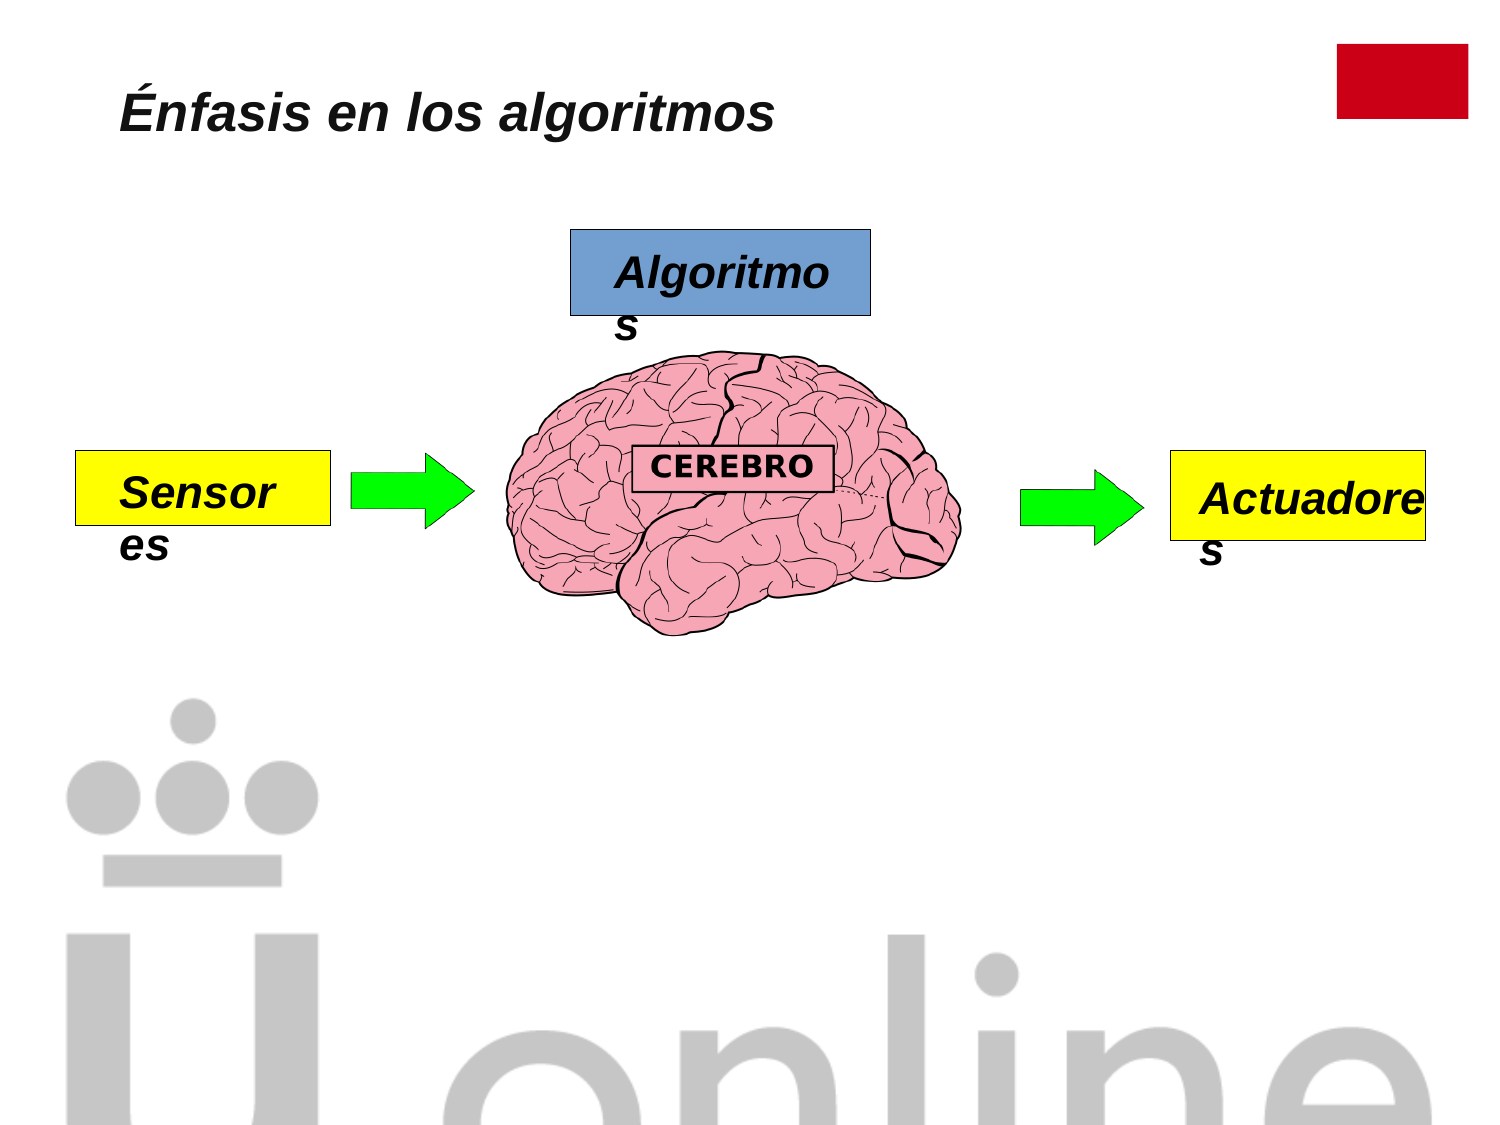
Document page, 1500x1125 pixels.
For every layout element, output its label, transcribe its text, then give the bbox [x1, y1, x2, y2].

text_box [570, 229, 871, 316]
picture [54, 695, 1446, 1125]
text_box Actuadores [1185, 465, 1456, 518]
picture [297, 309, 1171, 691]
text_box [1170, 450, 1426, 541]
text_box [75, 450, 331, 526]
text_box Énfasis en los algoritmos [105, 75, 871, 138]
text_box Sensores [105, 460, 316, 526]
text_box Algoritmos [600, 239, 871, 292]
